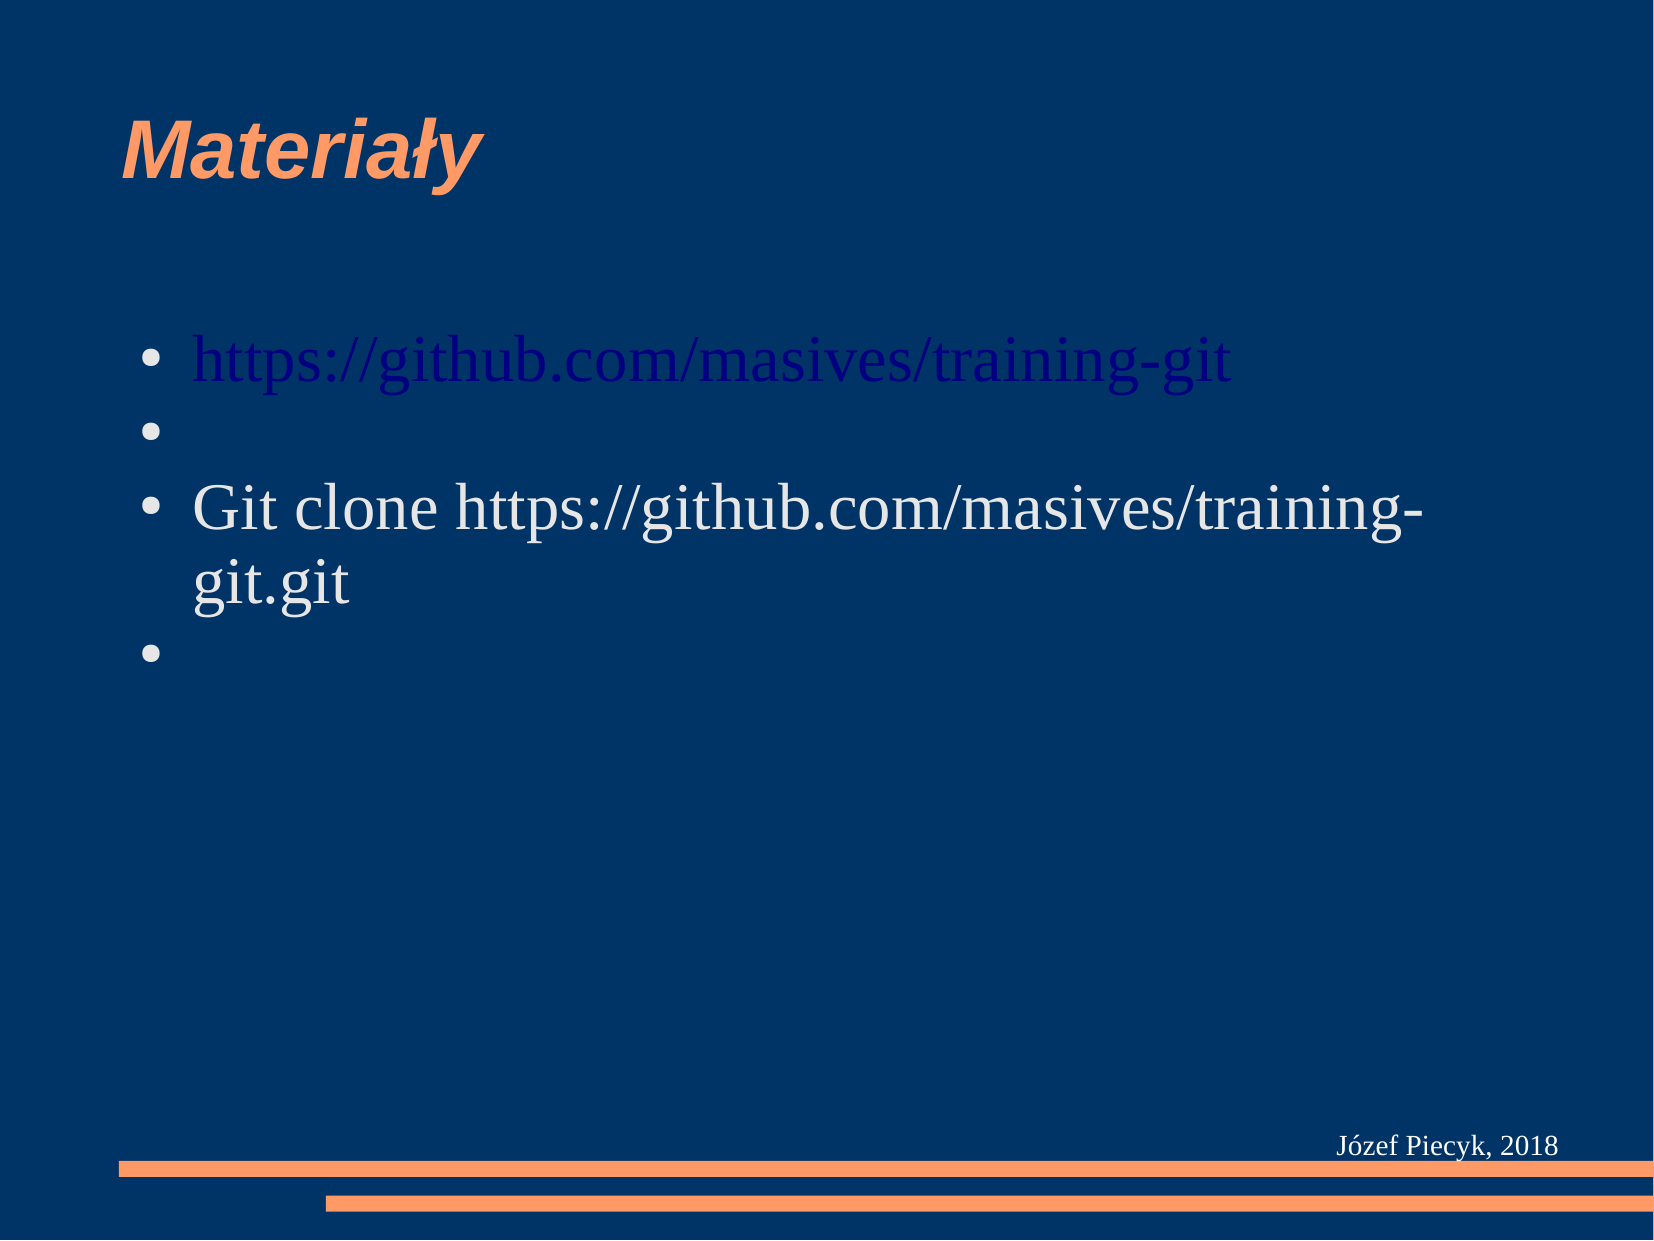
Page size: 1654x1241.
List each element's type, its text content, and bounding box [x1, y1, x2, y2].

list https://github.com/masives/training-git Git clone https://github.com/masives/training-git.git [121, 322, 1561, 1042]
title Materiały [121, 46, 1534, 254]
